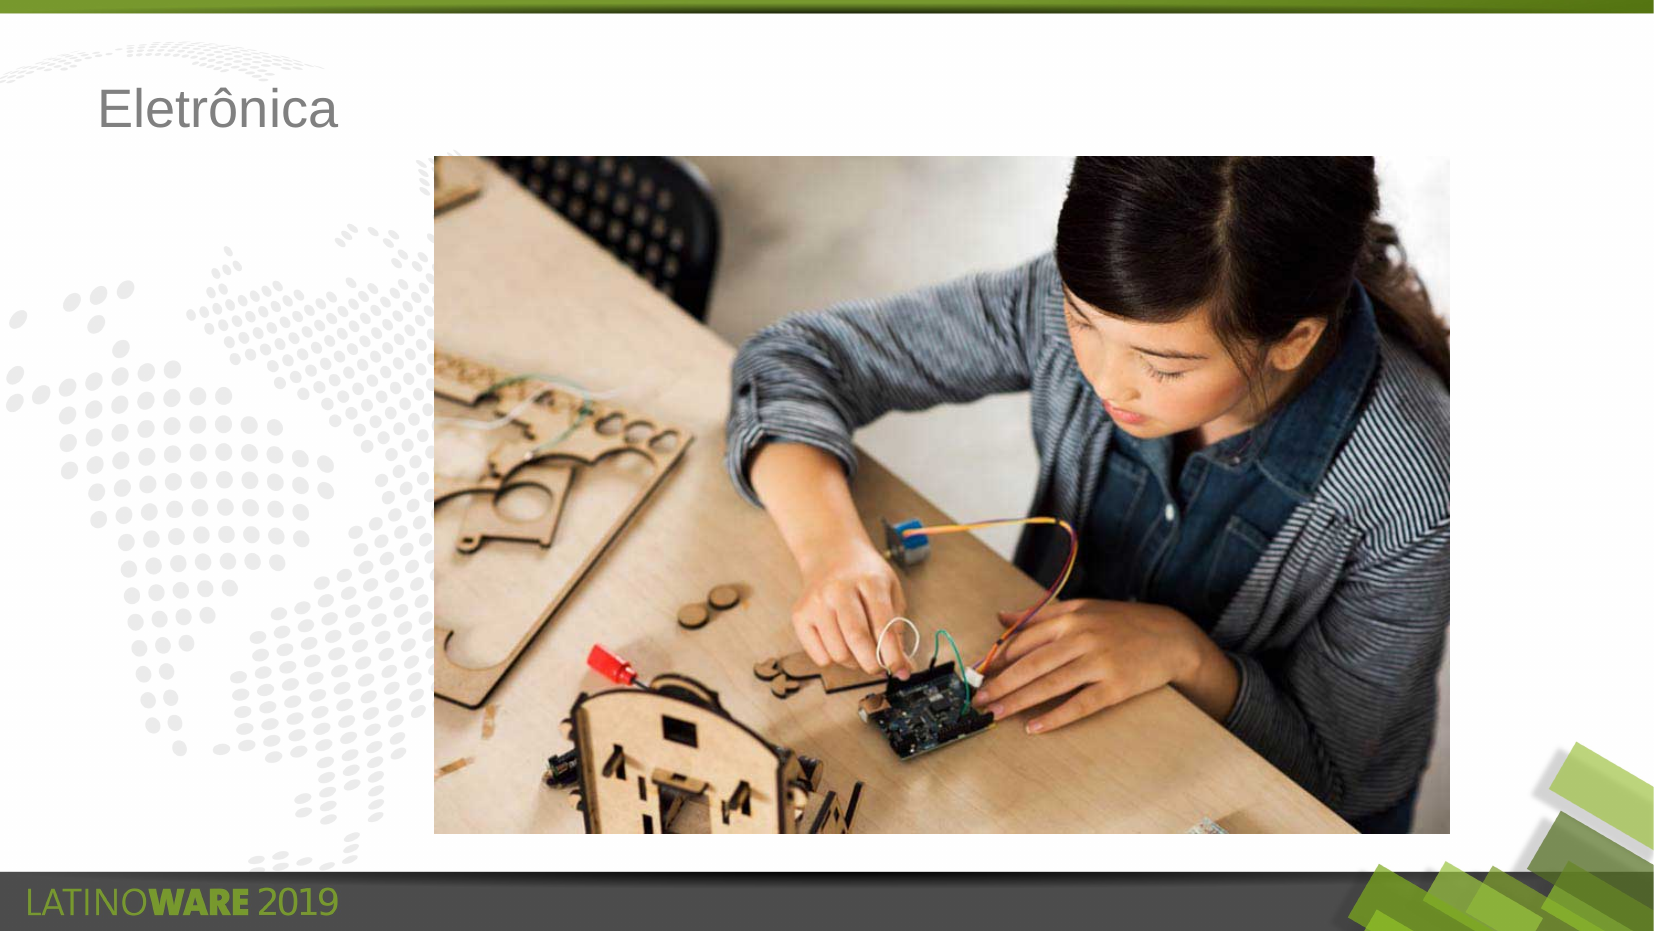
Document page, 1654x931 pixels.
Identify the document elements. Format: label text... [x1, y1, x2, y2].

picture [0, 0, 1654, 931]
text_box Eletrônica [82, 70, 1571, 827]
